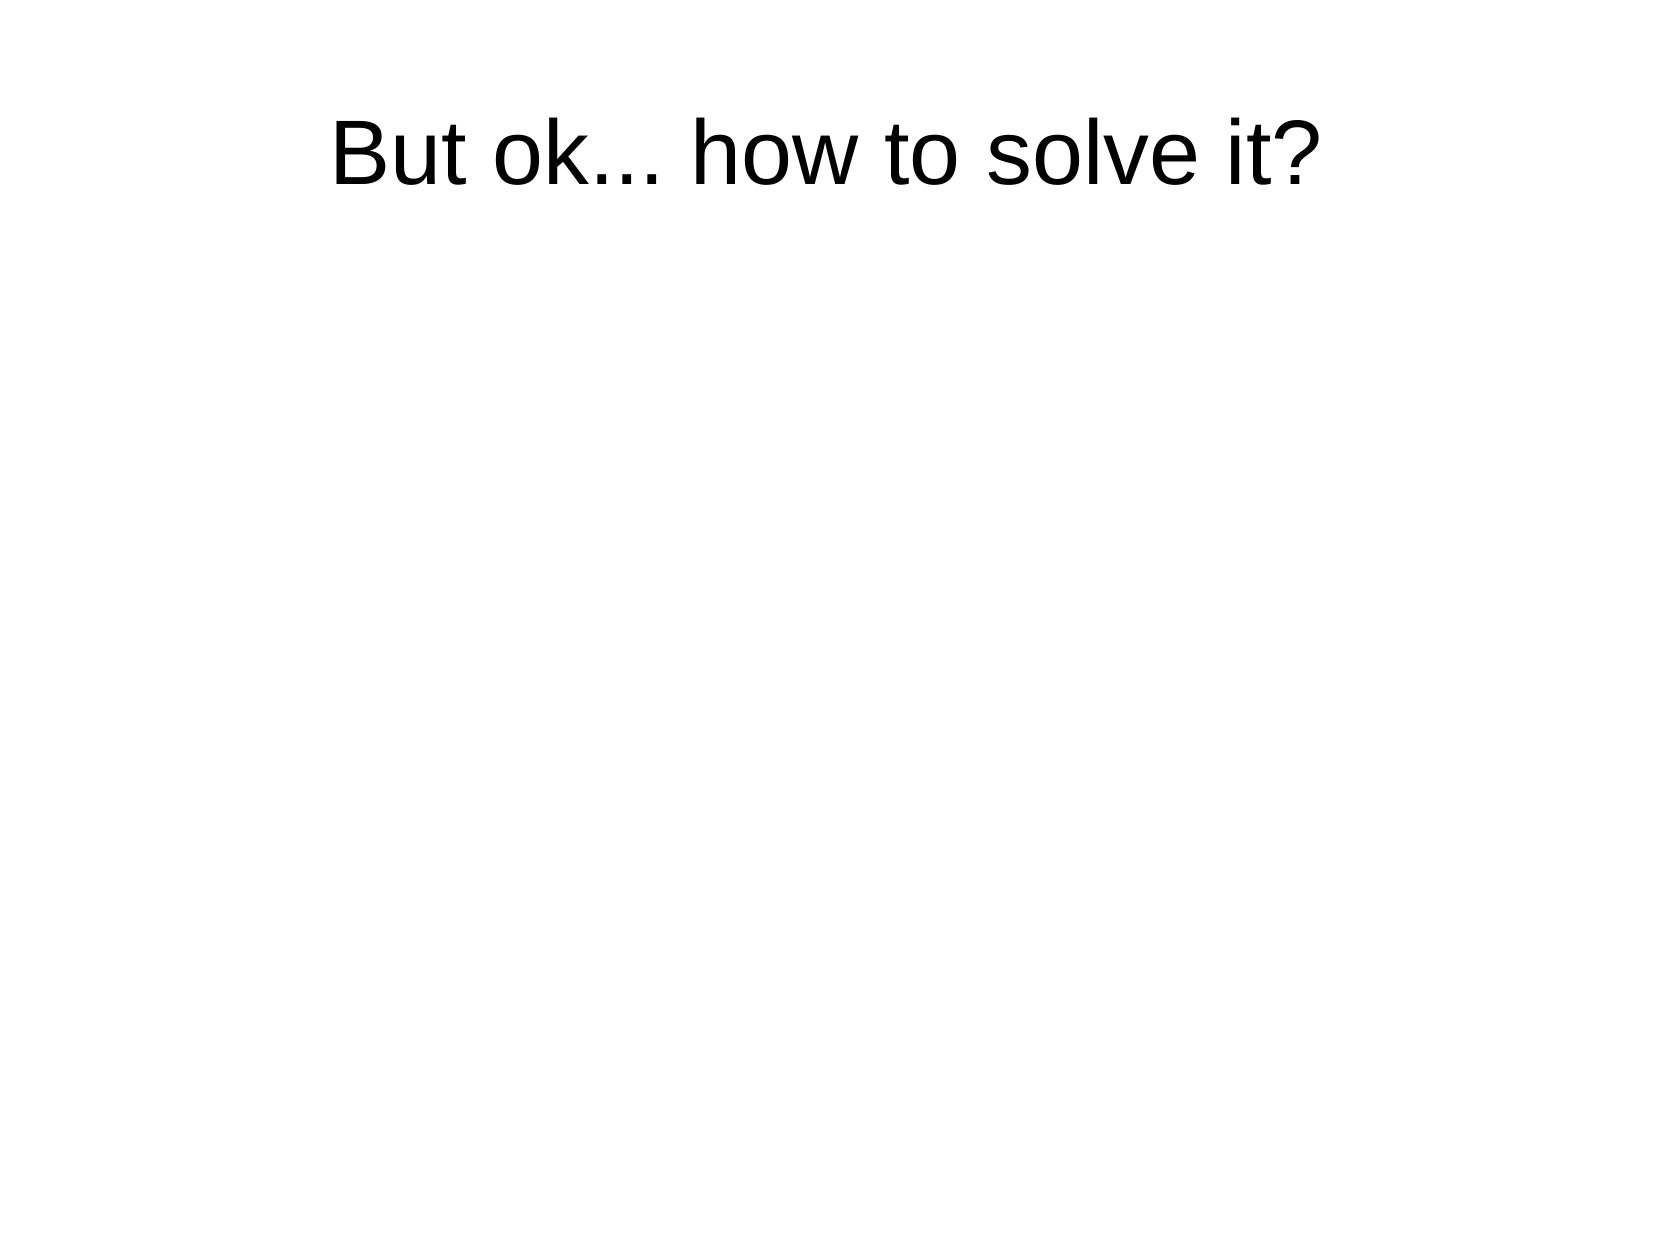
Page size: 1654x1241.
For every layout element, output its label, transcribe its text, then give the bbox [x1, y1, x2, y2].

title But ok... how to solve it? [82, 49, 1571, 257]
